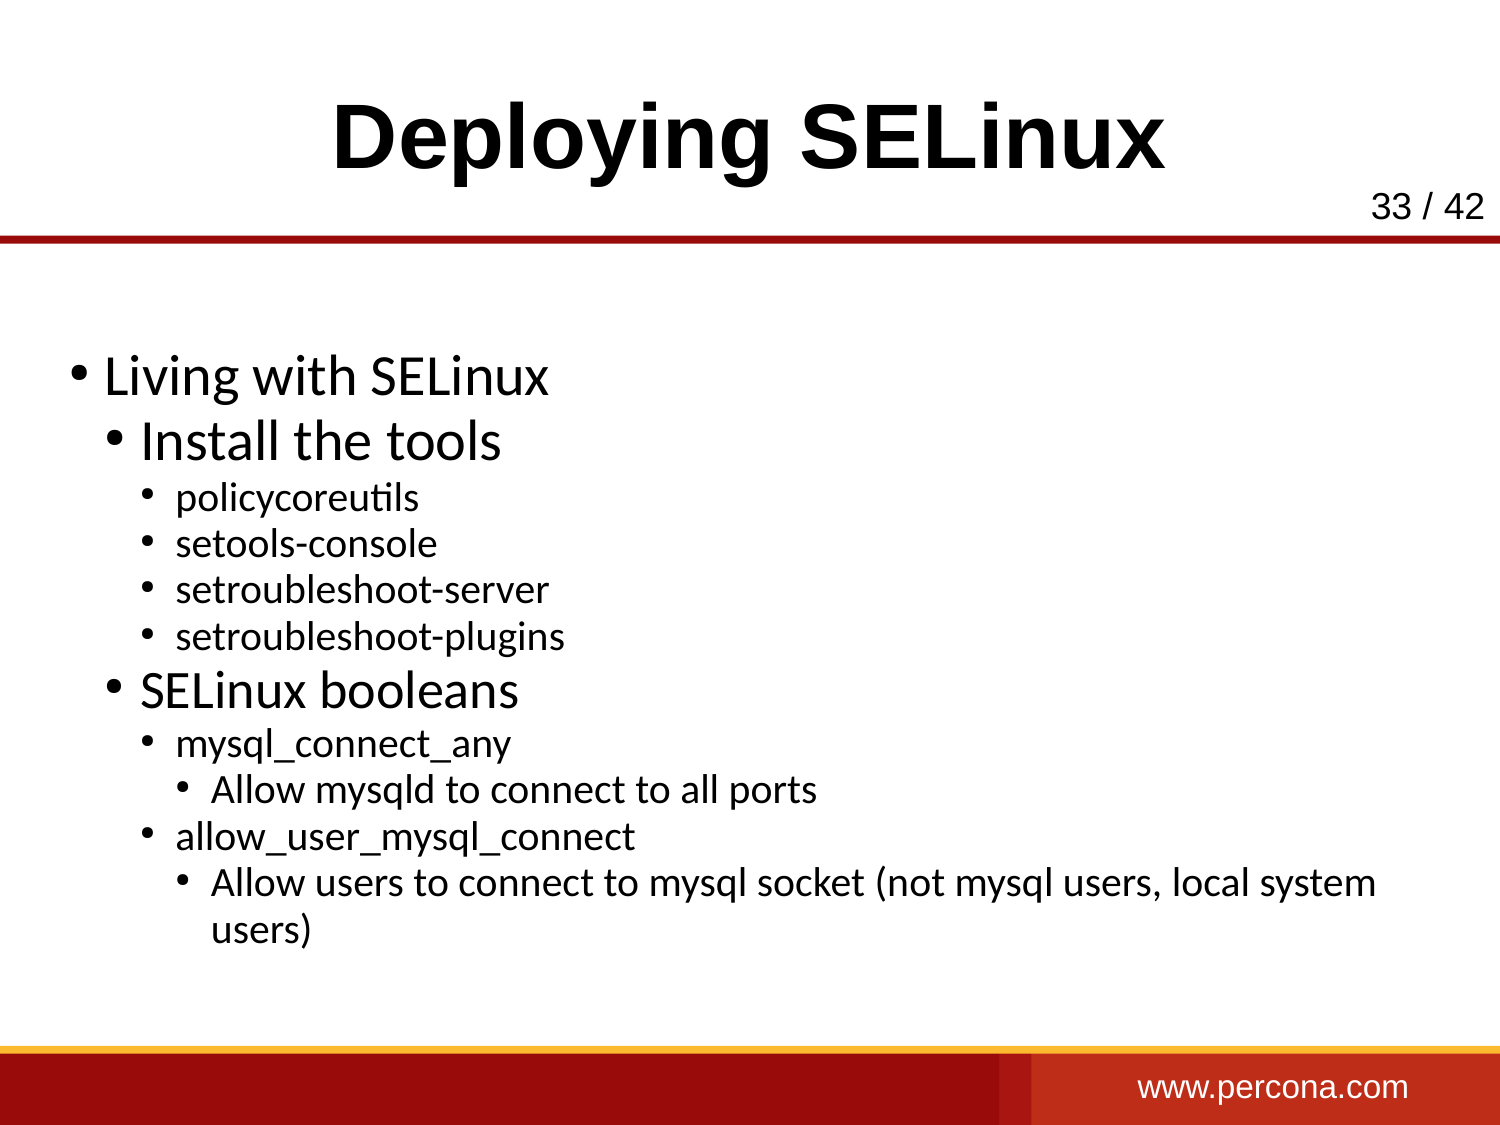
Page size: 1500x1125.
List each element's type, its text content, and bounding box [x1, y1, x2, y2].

text_box Living with SELinux Install the tools policycoreutils setools-console setroubleshoot-server setroubleshoot-plugins SELinux booleans mysql_connect_any Allow mysqld to connect to all ports allow_user_mysql_connect Allow users to connect to mysql socket (not mysql users, local system users) [69, 269, 1419, 1012]
text_box Deploying SELinux [74, 44, 1425, 232]
